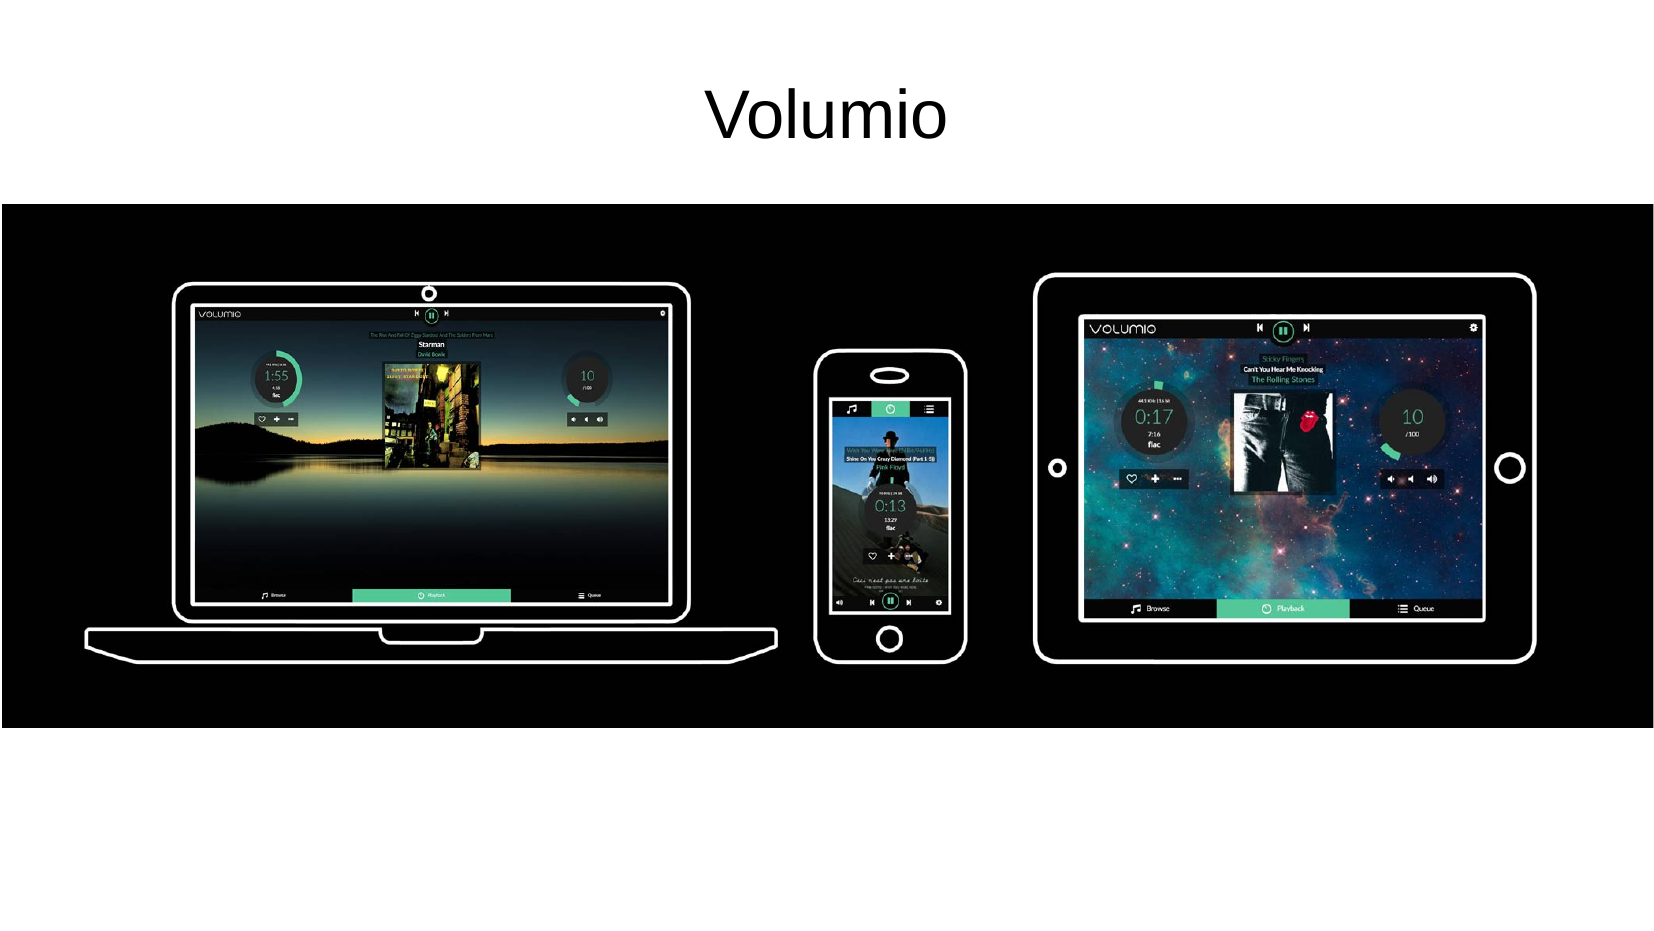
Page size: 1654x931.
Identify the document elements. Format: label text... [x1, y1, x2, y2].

picture [2, 204, 1654, 728]
title Volumio [82, 37, 1571, 193]
